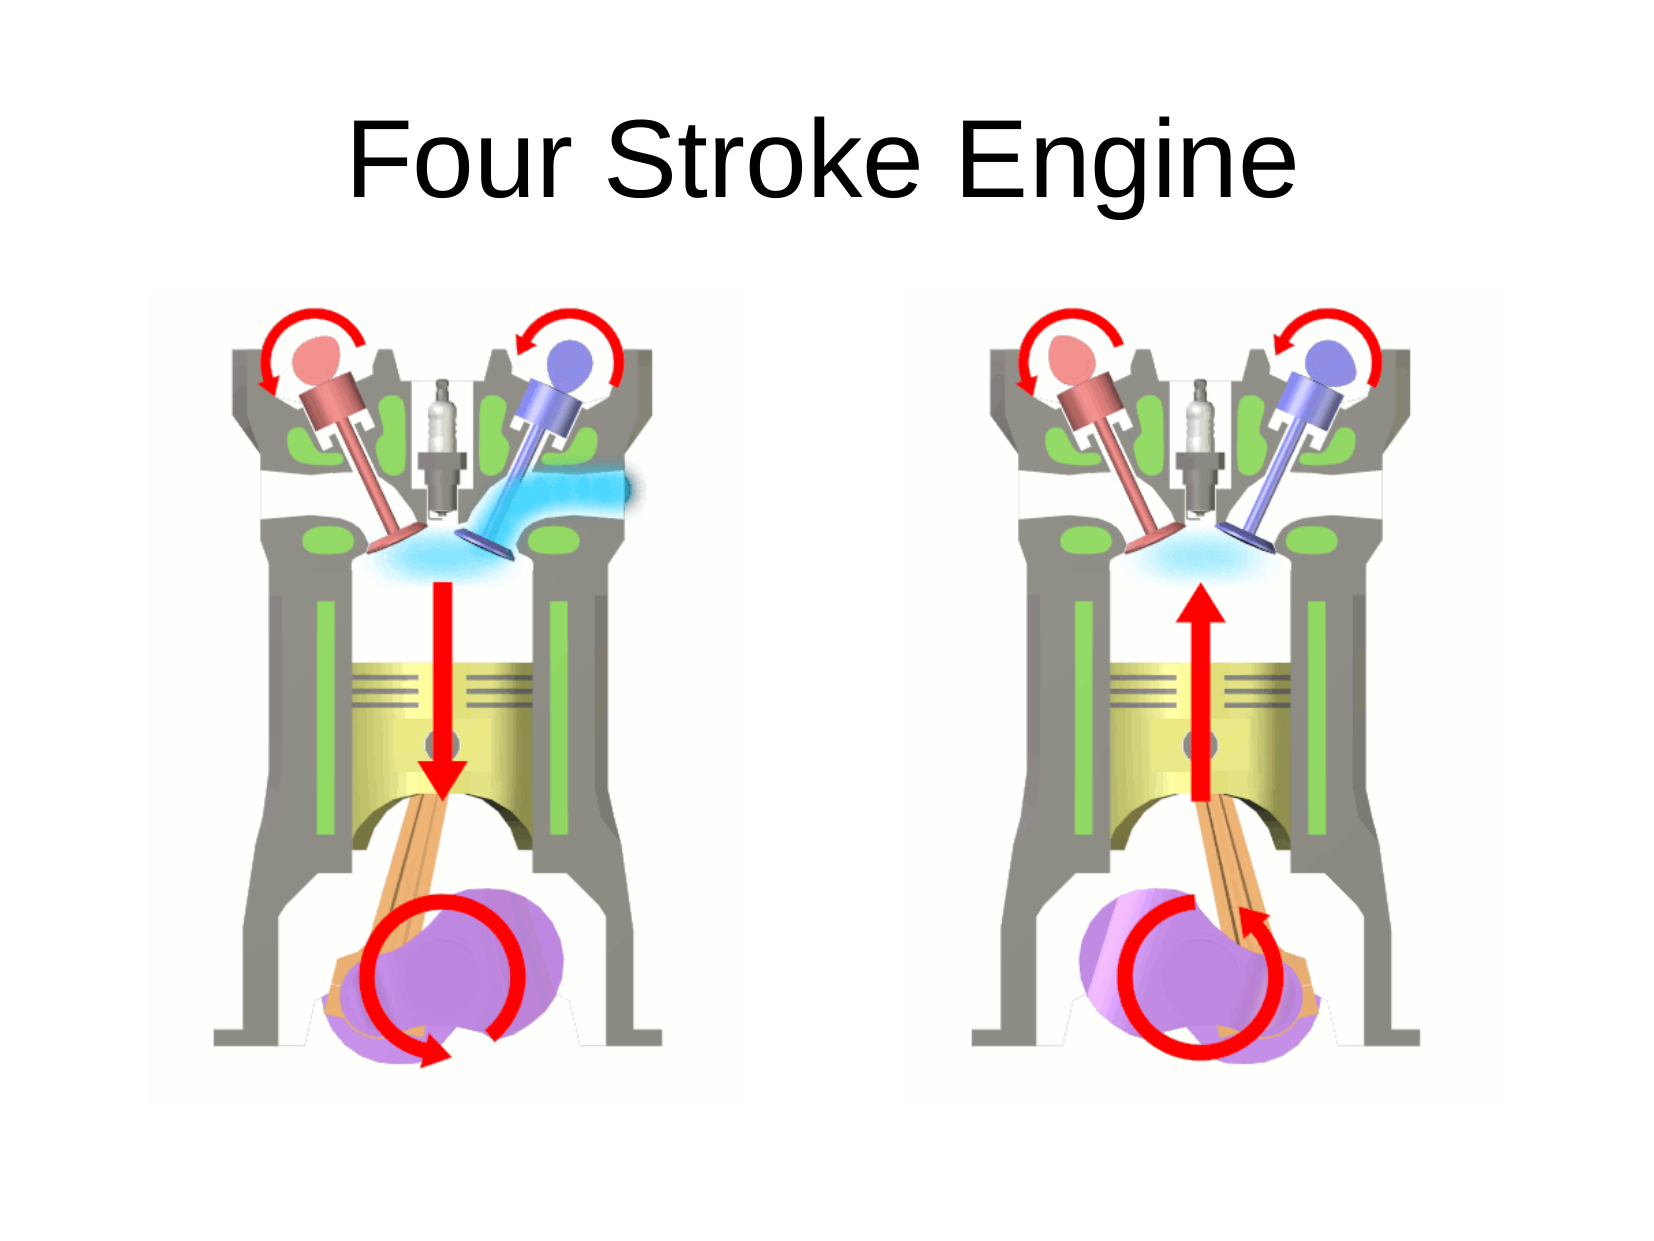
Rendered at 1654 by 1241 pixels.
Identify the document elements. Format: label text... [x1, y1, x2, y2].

picture [147, 289, 748, 1108]
title Four Stroke Engine [82, 16, 1571, 290]
picture [905, 289, 1506, 1108]
